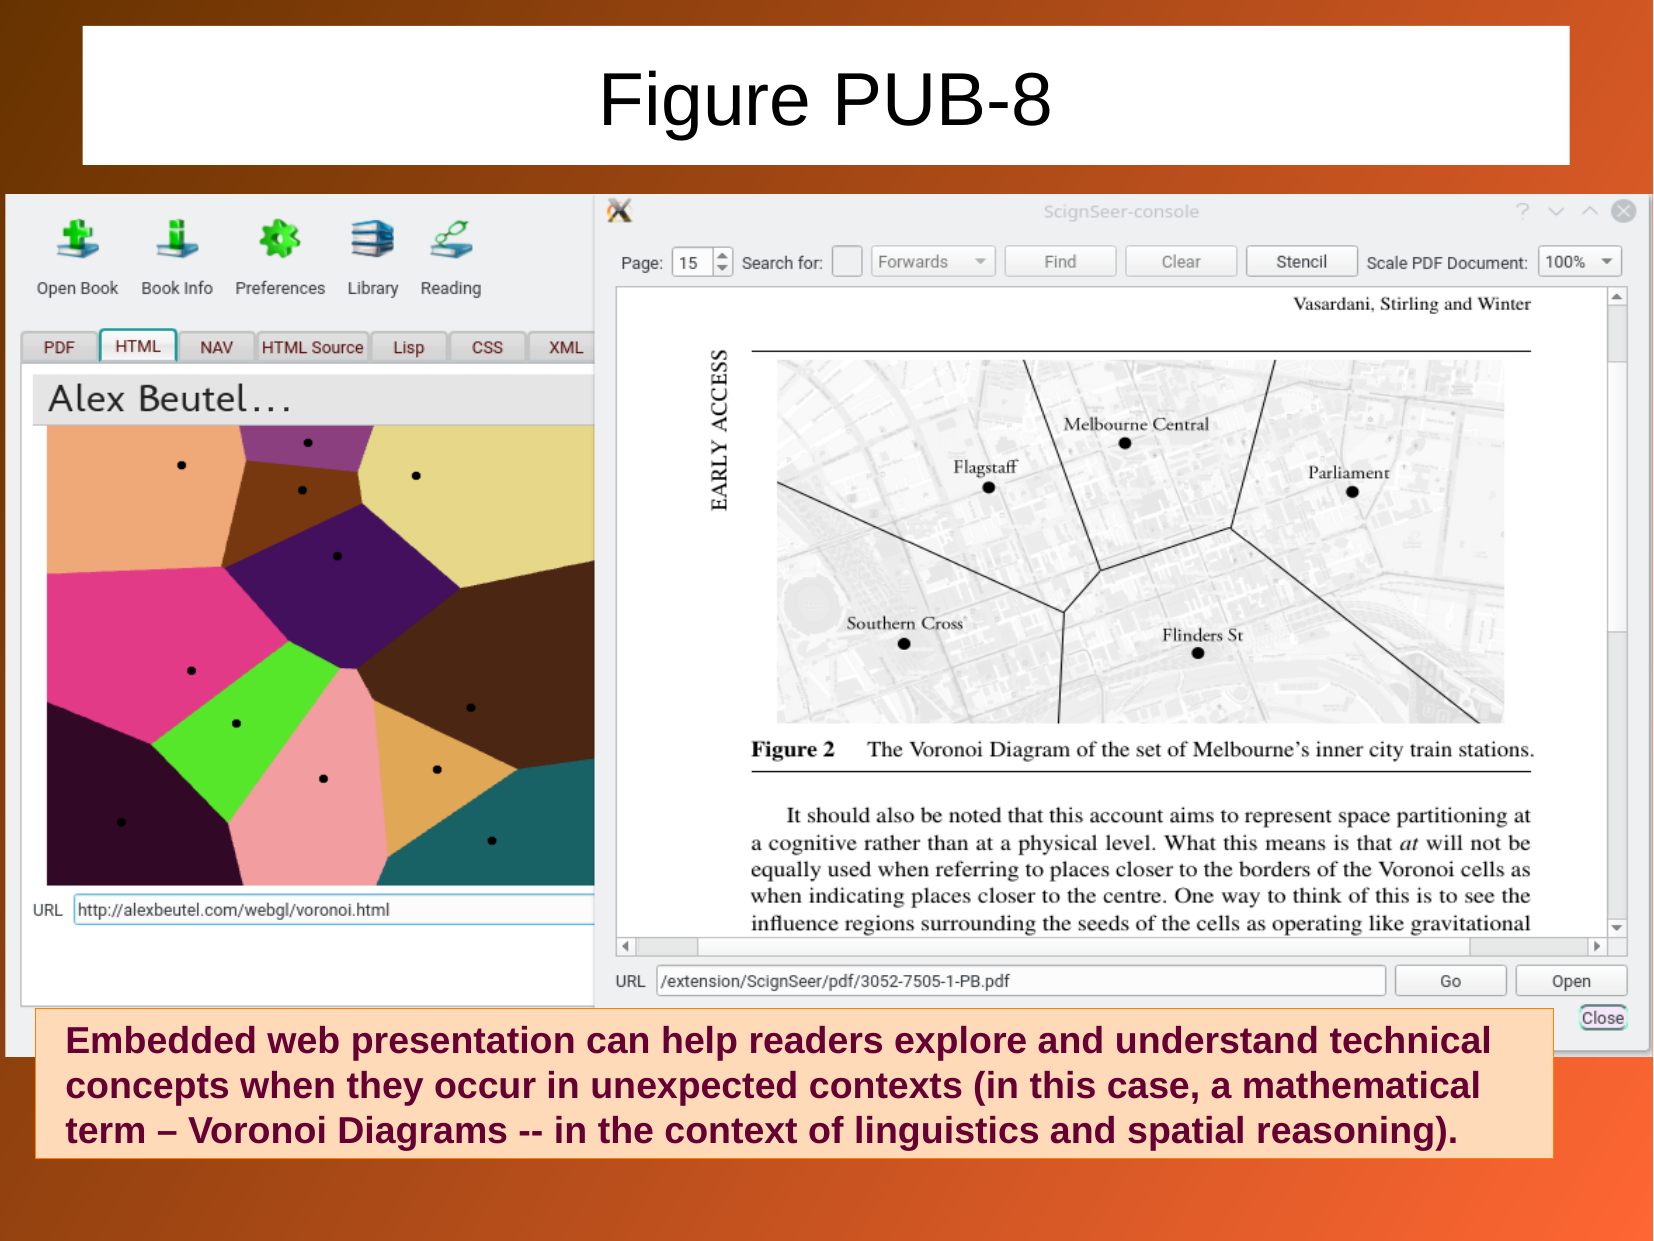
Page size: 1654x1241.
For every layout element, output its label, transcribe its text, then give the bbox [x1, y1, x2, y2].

picture [5, 194, 1653, 1057]
text_box Embedded web presentation can help readers explore and understand technical concepts when they occur in unexpected contexts (in this case, a mathematical term – Voronoi Diagrams -- in the context of linguistics and spatial reasoning). [35, 1008, 1554, 1159]
text_box Figure PUB-8 [82, 25, 1570, 165]
